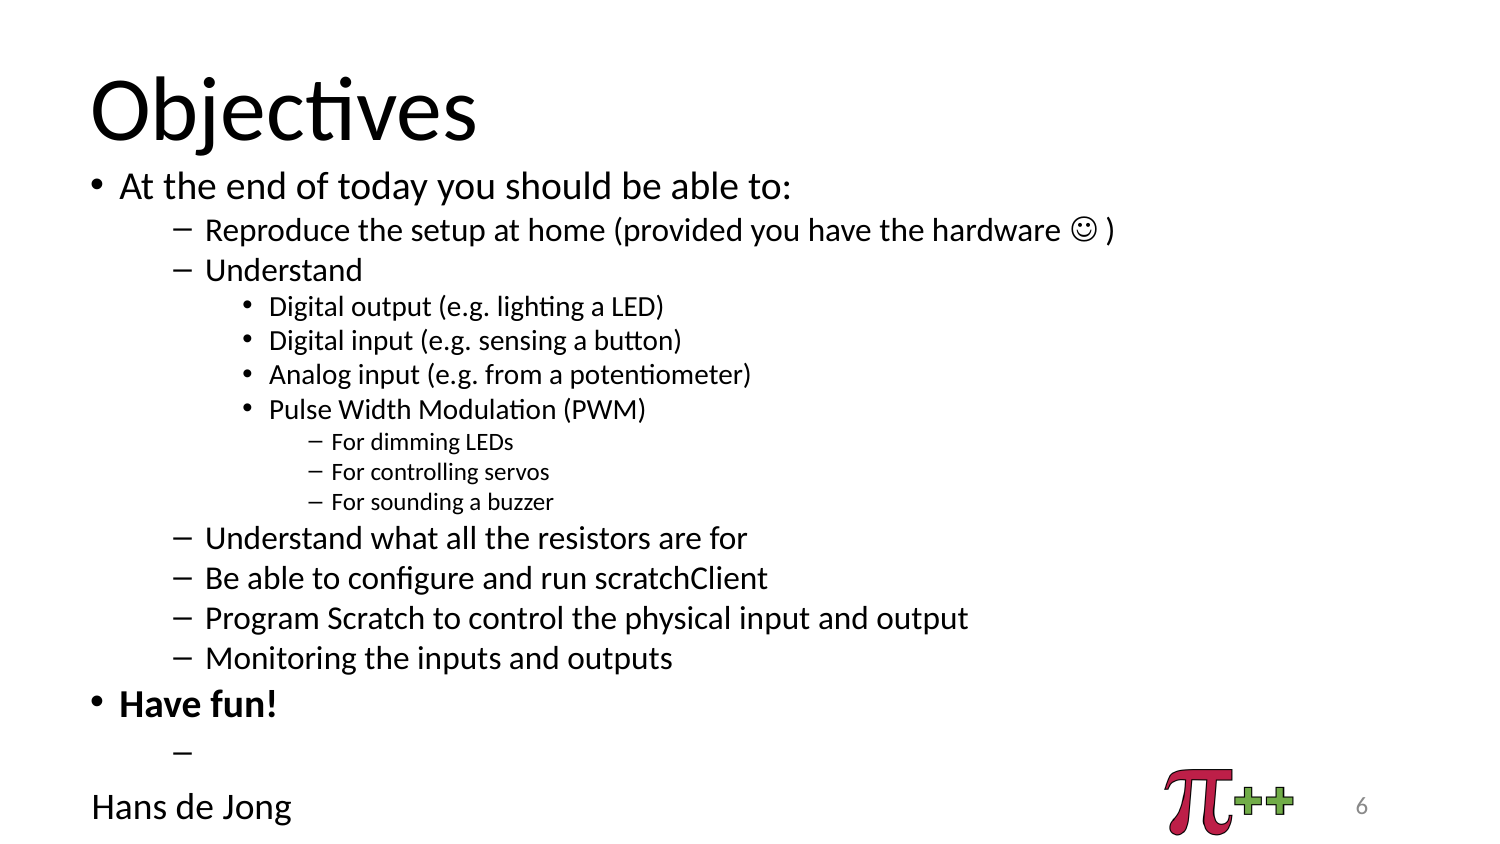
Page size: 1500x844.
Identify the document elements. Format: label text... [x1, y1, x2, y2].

text_box 6 [1340, 782, 1426, 827]
title Objectives [75, 33, 1426, 161]
list At the end of today you should be able to: Reproduce the setup at home (provided you have the hardware  ) Understand Digital output (e.g. lighting a LED) Digital input (e.g. sensing a button) Analog input (e.g. from a potentiometer) Pulse Width Modulation (PWM) For dimming LEDs For controlling servos For sounding a buzzer Understand what all the resistors are for Be able to configure and run scratchClient Program Scratch to control the physical input and output Monitoring the inputs and outputs Have fun! [75, 161, 1426, 754]
